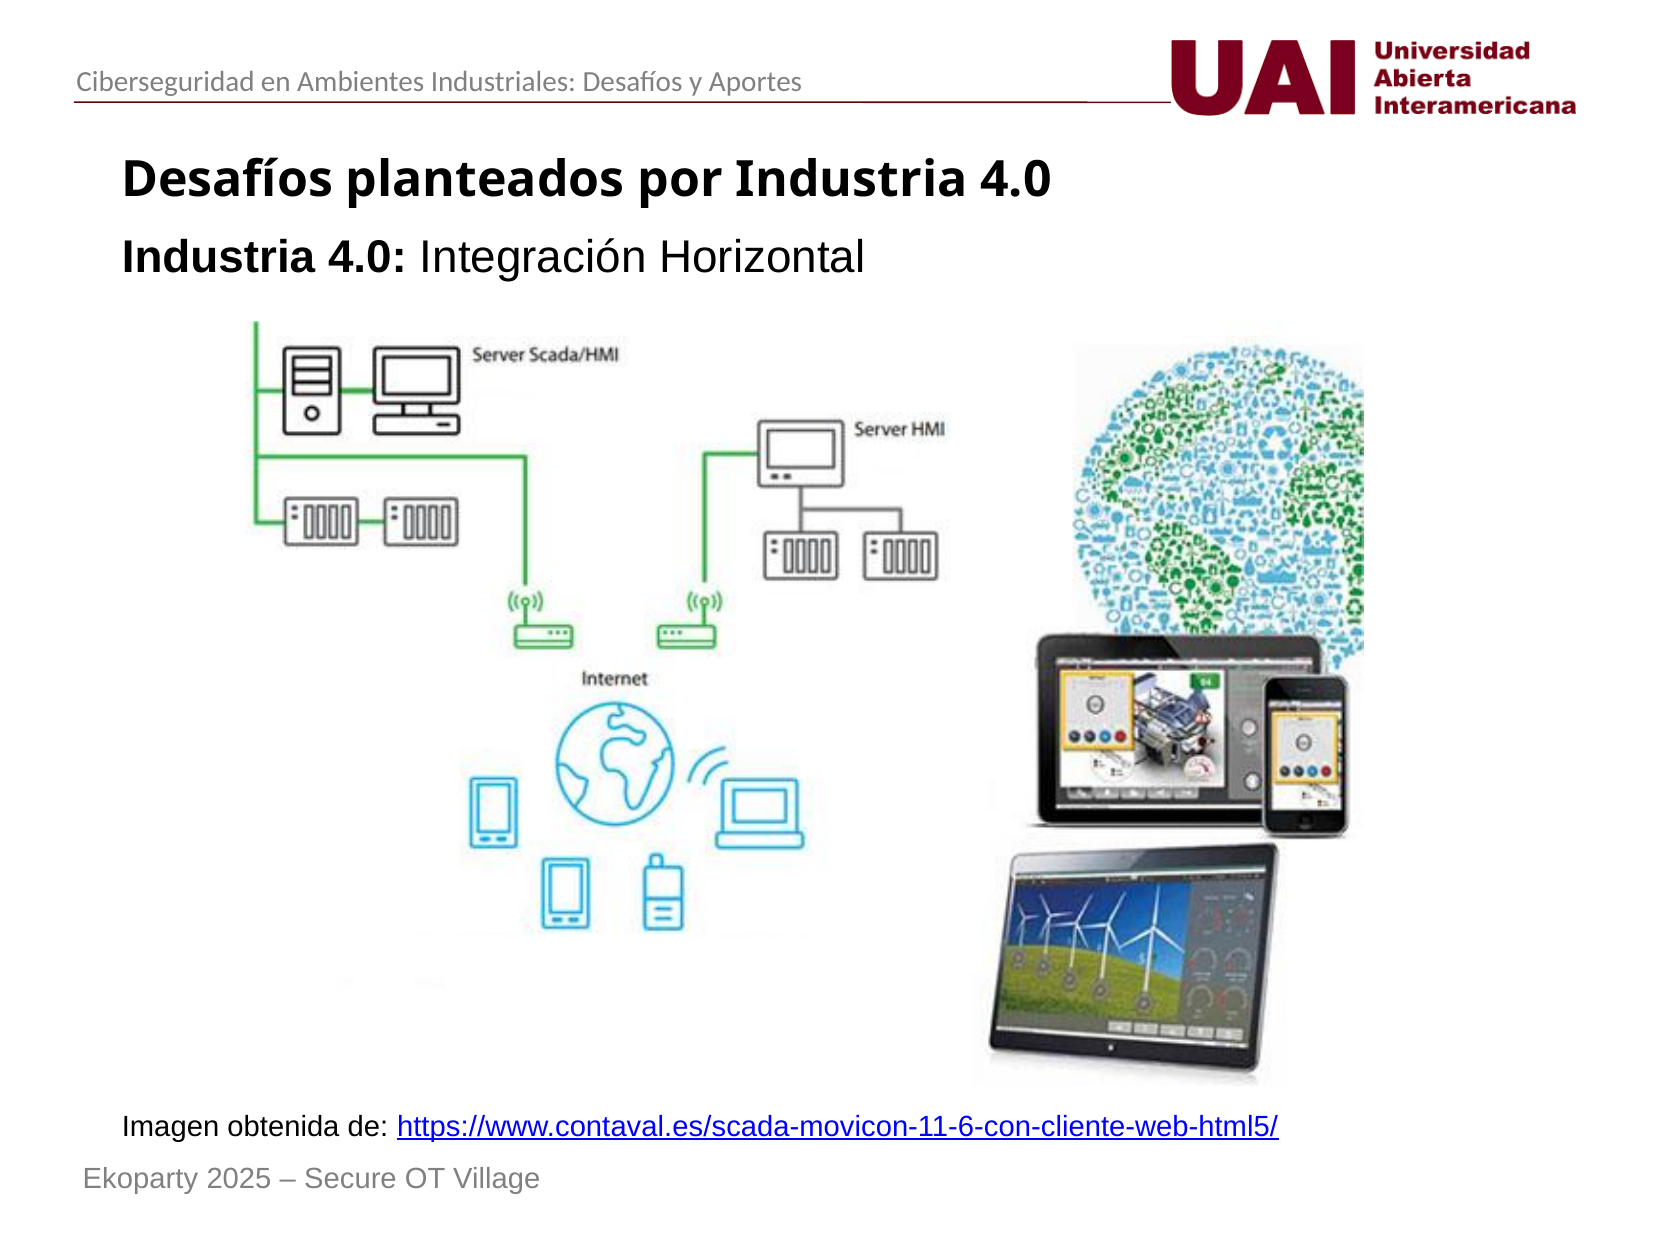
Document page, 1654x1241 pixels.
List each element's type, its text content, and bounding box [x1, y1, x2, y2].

text_box Desafíos planteados por Industria 4.0 [106, 135, 1067, 219]
text_box Industria 4.0: Integración Horizontal Imagen obtenida de: https://www.contaval.es/scada-movicon-11-6-con-cliente-web-html5/ [107, 223, 1512, 1151]
picture [216, 321, 1364, 1086]
picture [1171, 40, 1577, 116]
